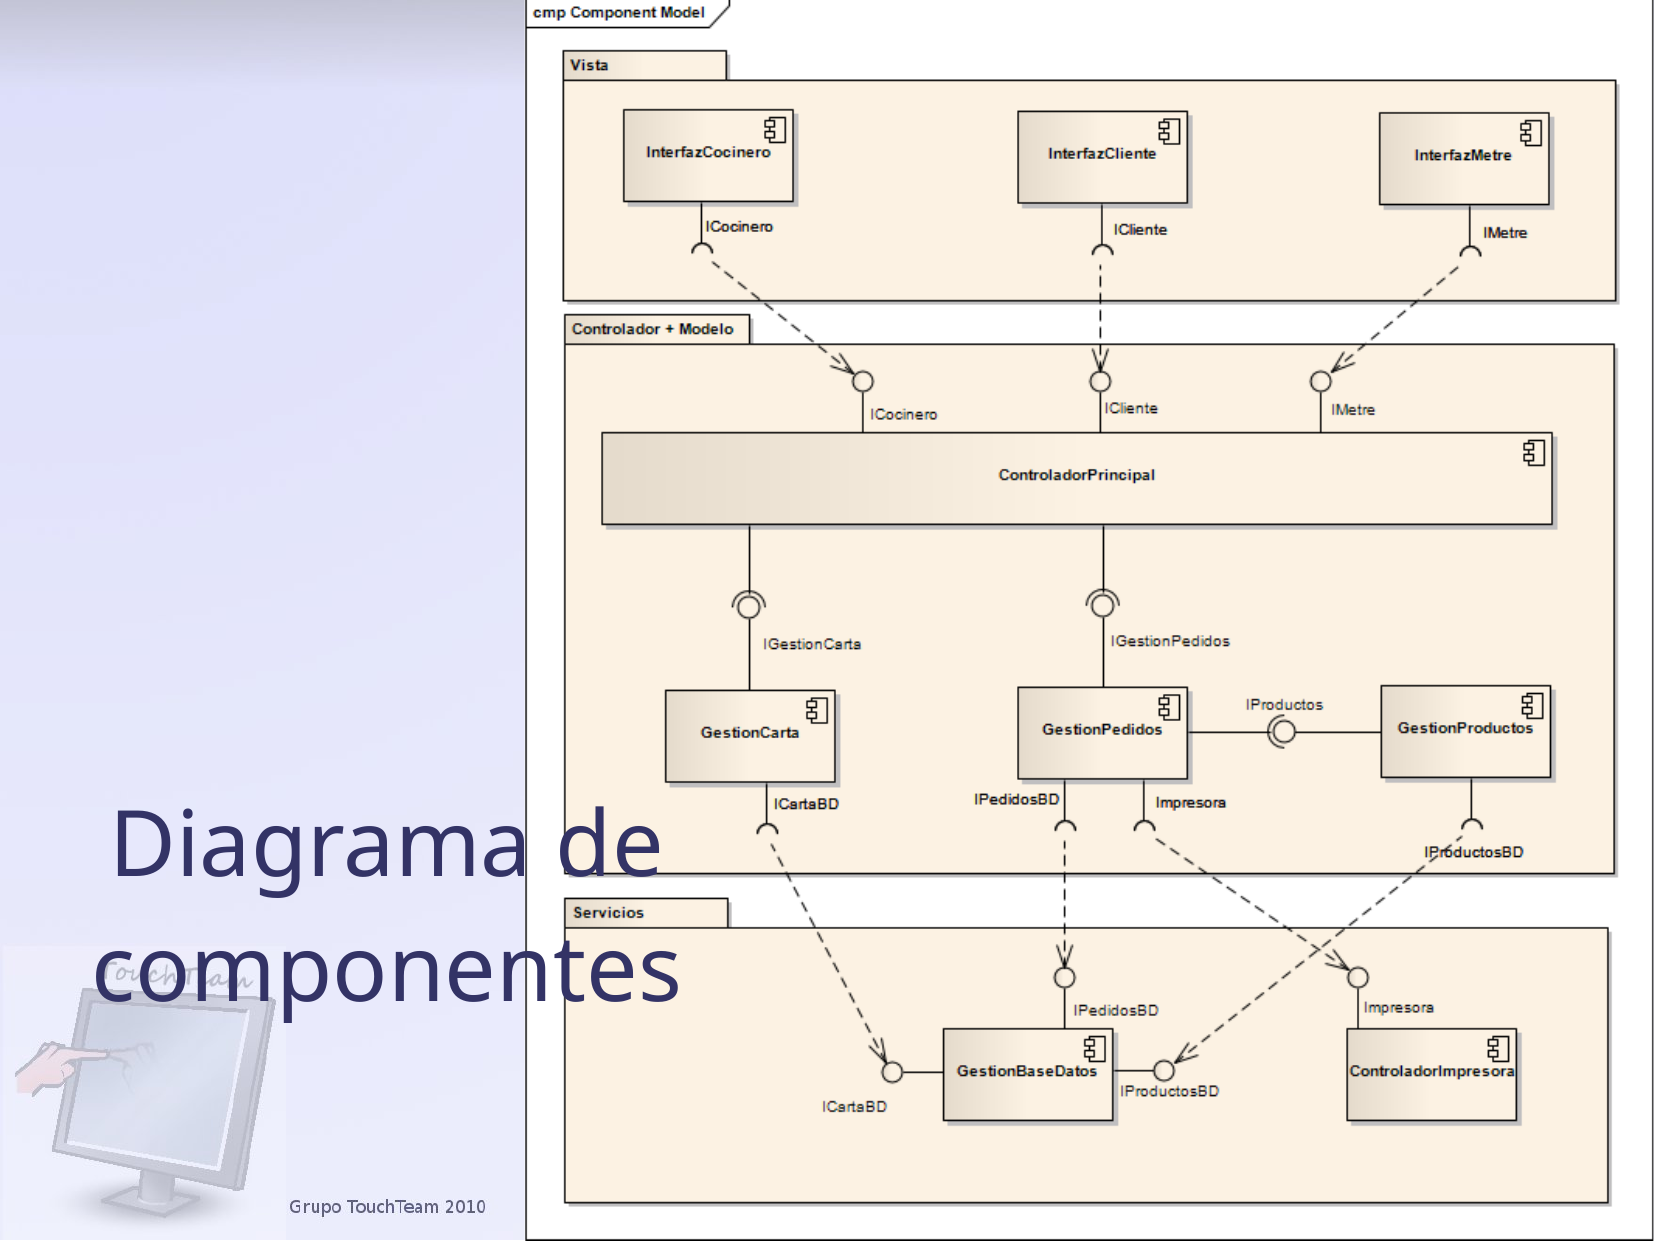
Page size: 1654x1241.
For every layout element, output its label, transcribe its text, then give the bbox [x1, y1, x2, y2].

picture [0, 0, 1654, 1241]
title Diagrama de componentes [59, 742, 715, 1063]
